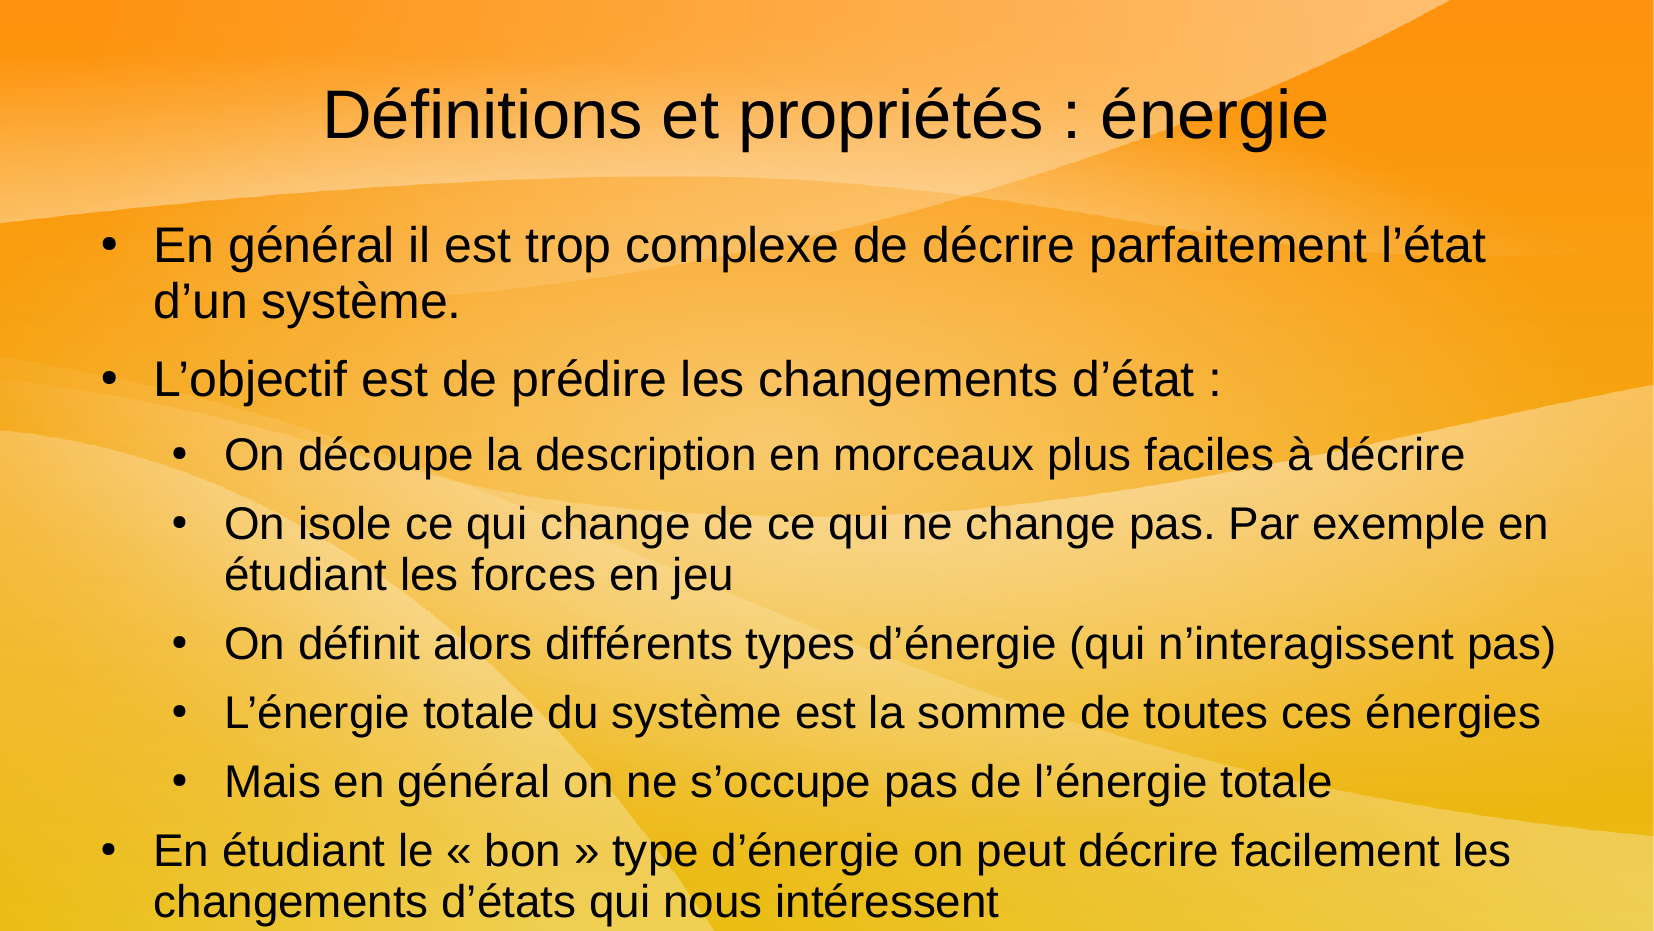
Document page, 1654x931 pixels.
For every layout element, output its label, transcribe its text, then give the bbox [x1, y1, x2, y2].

picture [0, 0, 1654, 931]
list En général il est trop complexe de décrire parfaitement l’état d’un système. L’objectif est de prédire les changements d’état : On découpe la description en morceaux plus faciles à décrire On isole ce qui change de ce qui ne change pas. Par exemple en étudiant les forces en jeu On définit alors différents types d’énergie (qui n’interagissent pas) L’énergie totale du système est la somme de toutes ces énergies Mais en général on ne s’occupe pas de l’énergie totale En étudiant le « bon » type d’énergie on peut décrire facilement les changements d’états qui nous intéressent [82, 217, 1571, 928]
title Définitions et propriétés : énergie [82, 37, 1571, 193]
